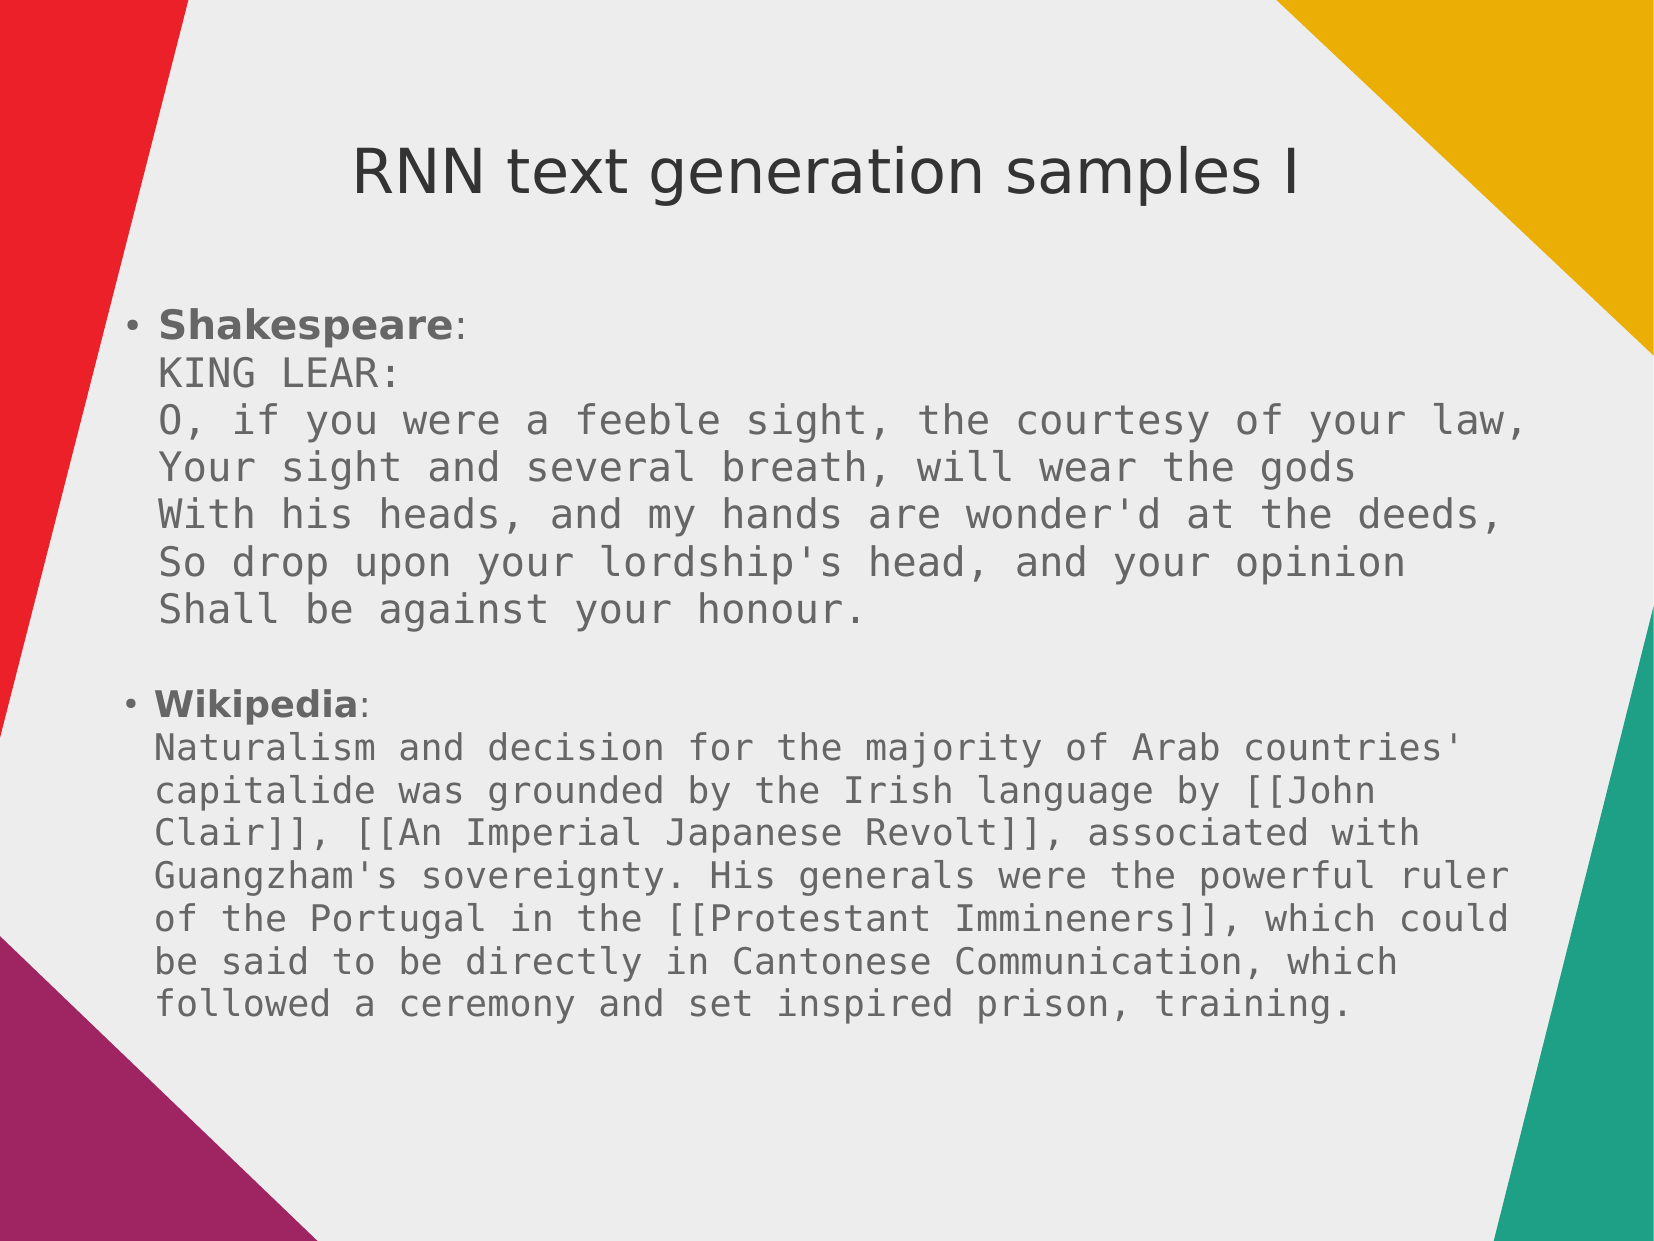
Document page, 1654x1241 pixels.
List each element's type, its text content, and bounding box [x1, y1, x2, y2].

list Wikipedia: Naturalism and decision for the majority of Arab countries' capitalide was grounded by the Irish language by [[John Clair]], [[An Imperial Japanese Revolt]], associated with Guangzham's sovereignty. His generals were the powerful ruler of the Portugal in the [[Protestant Immineners]], which could be said to be directly in Cantonese Communication, which followed a ceremony and set inspired prison, training. [114, 683, 1539, 1033]
list Shakespeare: KING LEAR: O, if you were a feeble sight, the courtesy of your law, Your sight and several breath, will wear the gods With his heads, and my hands are wonder'd at the deeds, So drop upon your lordship's head, and your opinion Shall be against your honour. [114, 302, 1539, 651]
title RNN text generation samples I [114, 73, 1539, 271]
